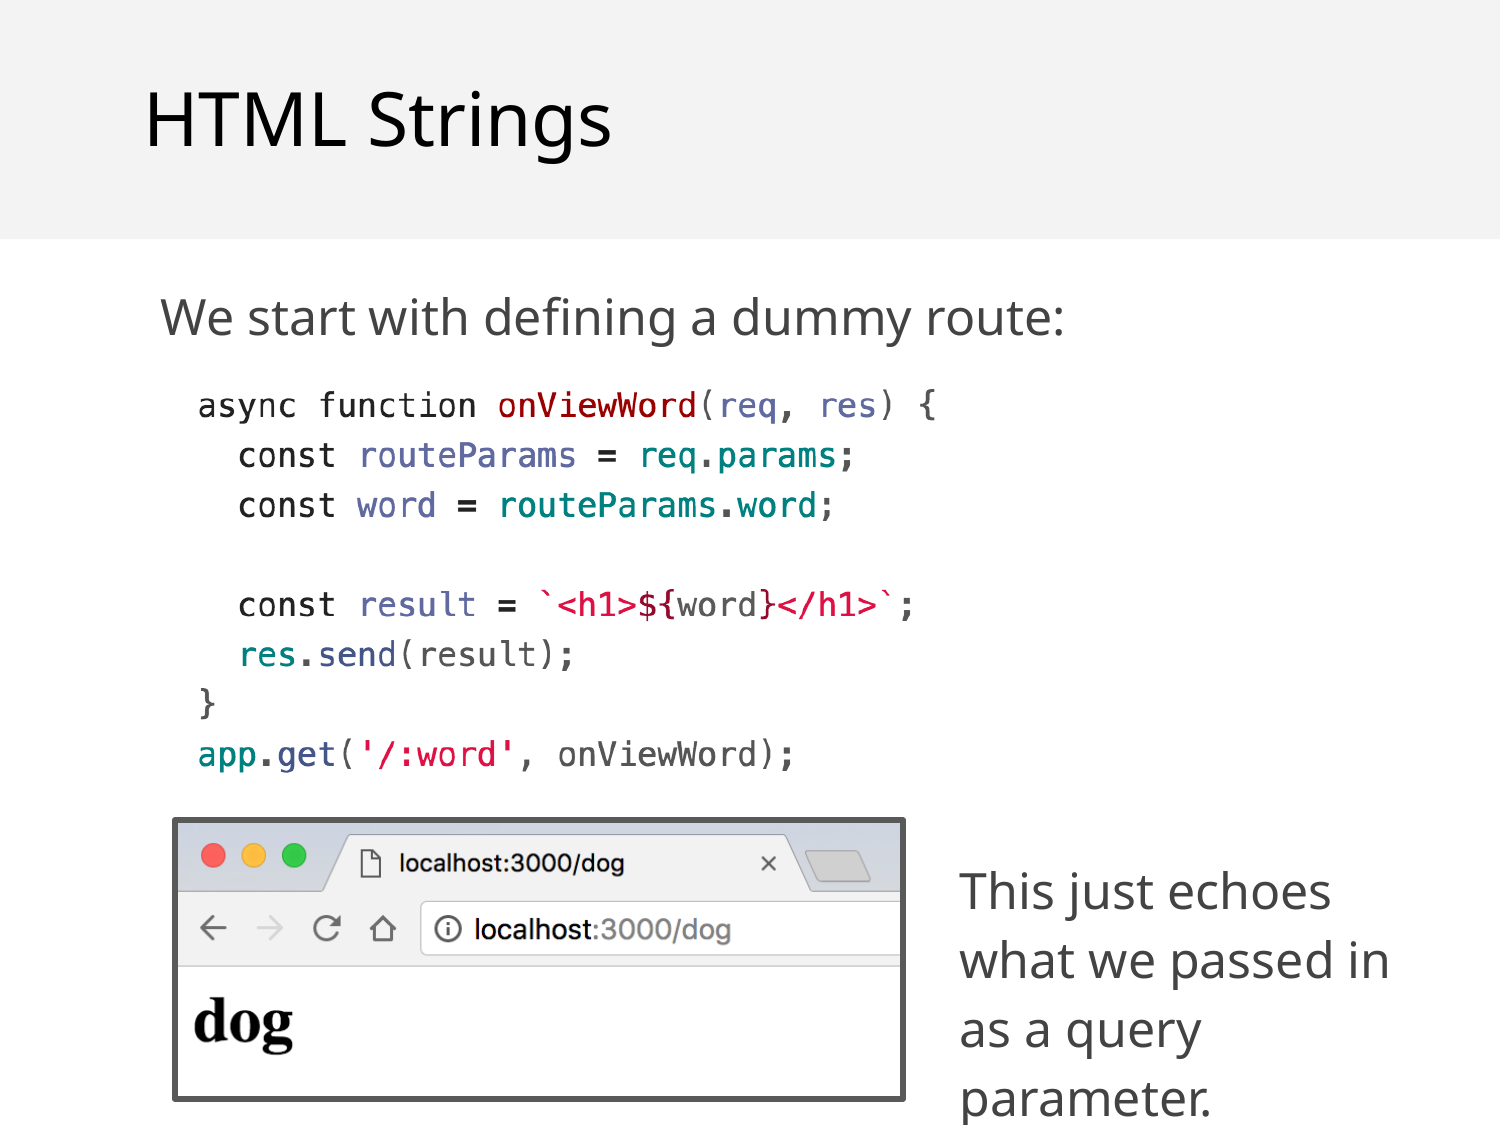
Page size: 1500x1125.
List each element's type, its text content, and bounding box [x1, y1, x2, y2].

picture [177, 376, 947, 795]
list This just echoes what we passed in as a query parameter. [944, 835, 1467, 1084]
title HTML Strings [128, 56, 1372, 183]
picture [177, 823, 900, 1096]
list We start with defining a dummy route: [145, 260, 1372, 455]
